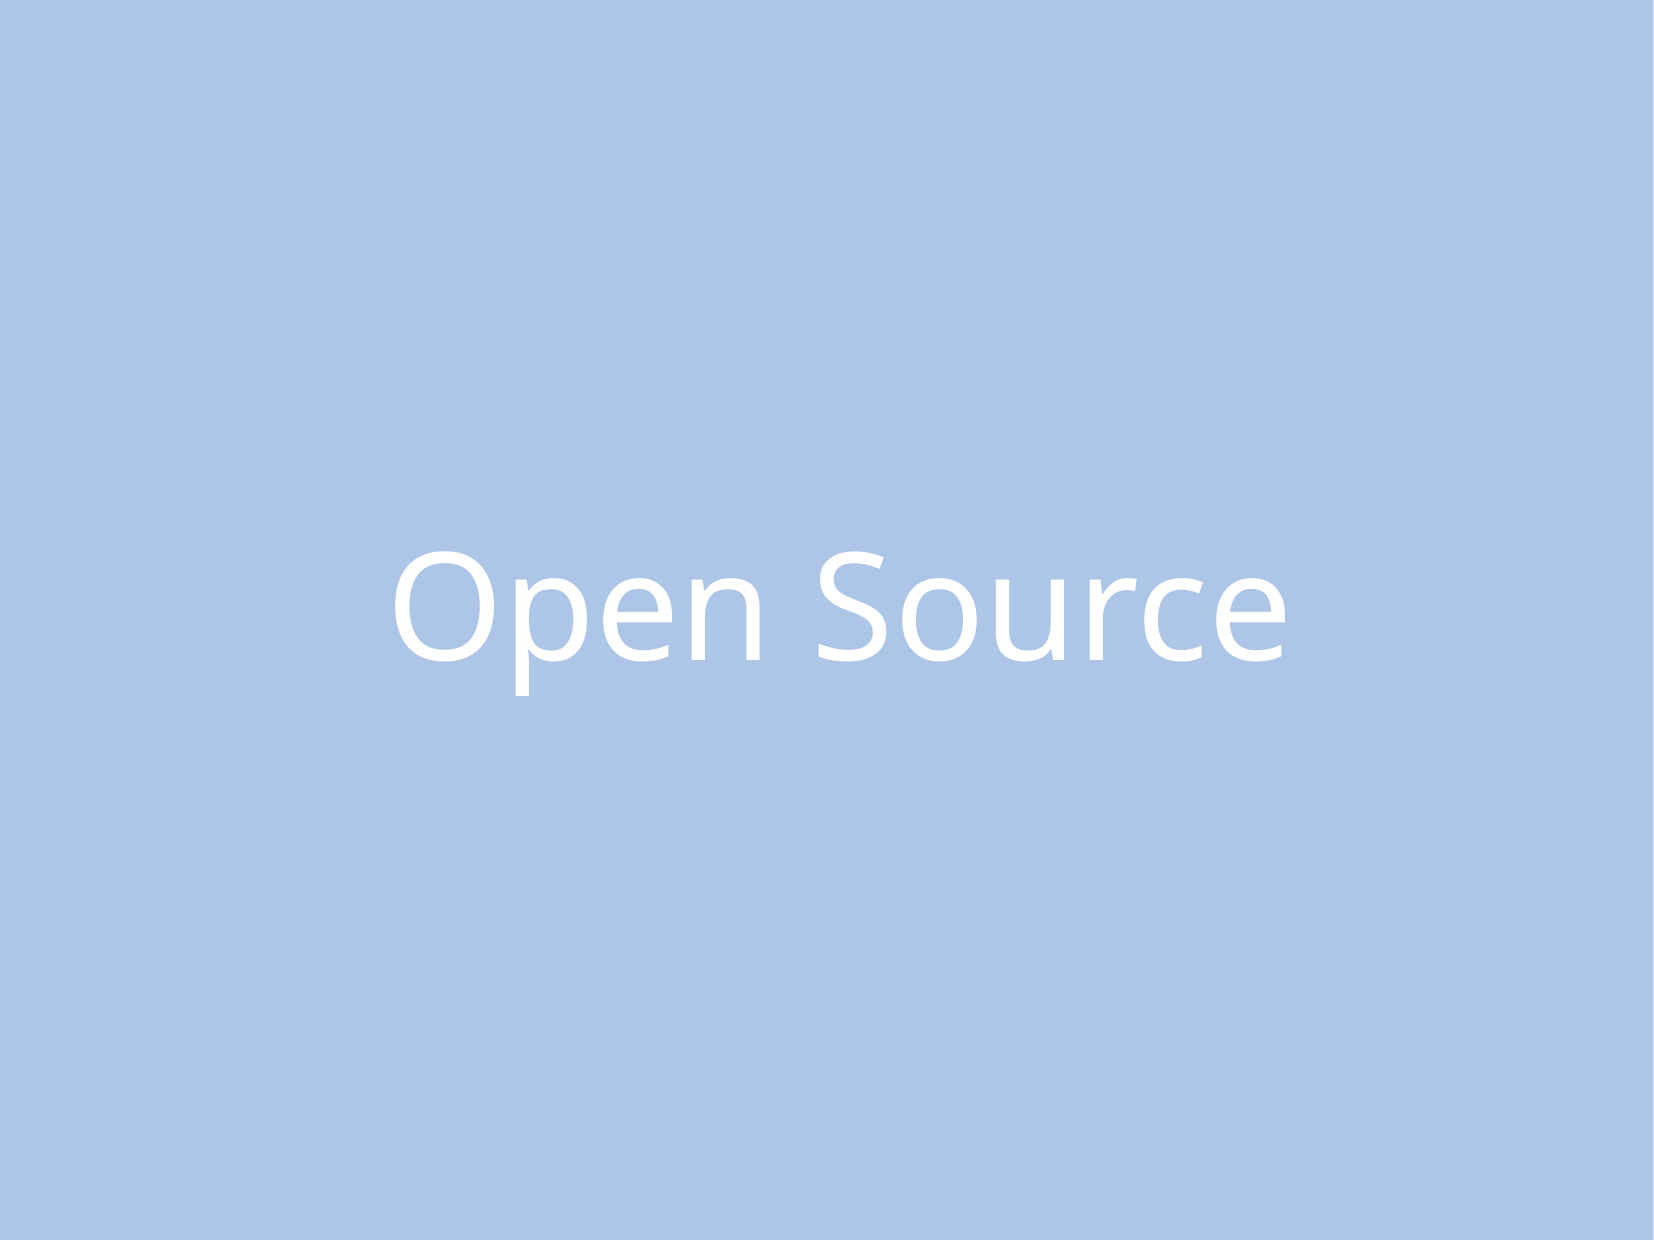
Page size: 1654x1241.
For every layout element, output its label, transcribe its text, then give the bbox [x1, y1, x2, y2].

list Open Source [95, 500, 1584, 1241]
